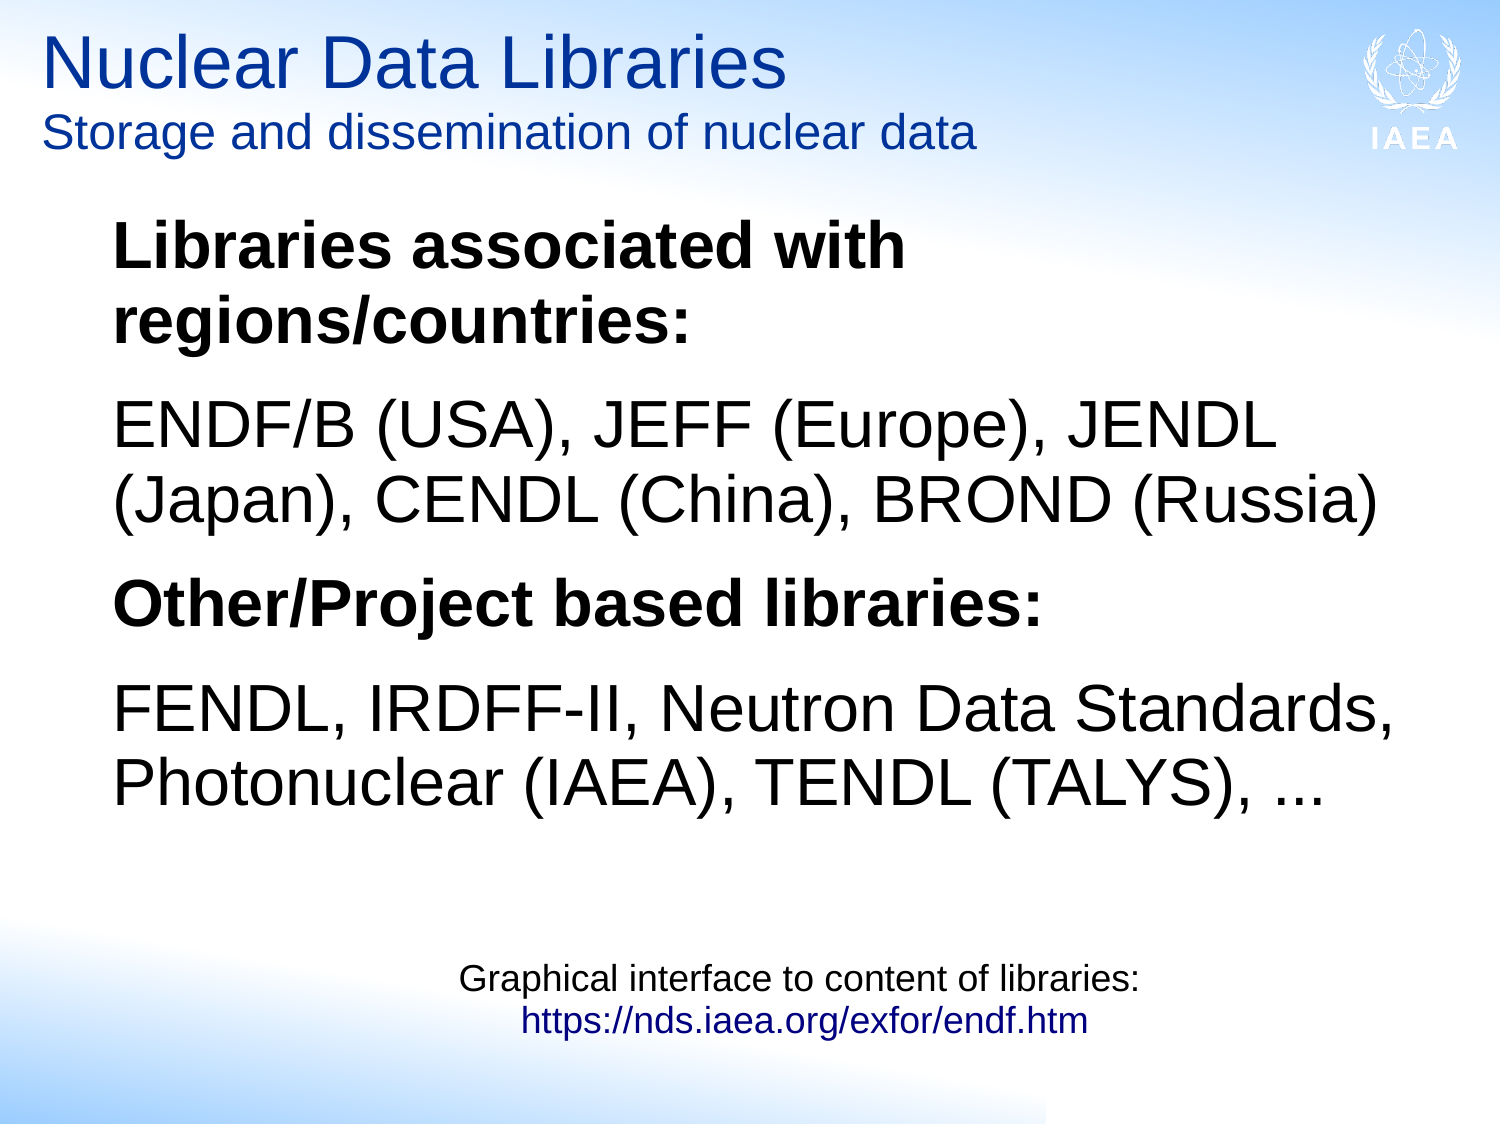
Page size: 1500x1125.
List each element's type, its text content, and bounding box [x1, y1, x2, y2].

list Libraries associated with regions/countries: ENDF/B (USA), JEFF (Europe), JENDL (Japan), CENDL (China), BROND (Russia) Other/Project based libraries: FENDL, IRDFF-II, Neutron Data Standards, Photonuclear (IAEA), TENDL (TALYS), ... [41, 208, 1471, 1005]
title Nuclear Data Libraries Storage and dissemination of nuclear data [41, 0, 1474, 216]
text_box Graphical interface to content of libraries: https://nds.iaea.org/exfor/endf.htm [437, 950, 1173, 1092]
